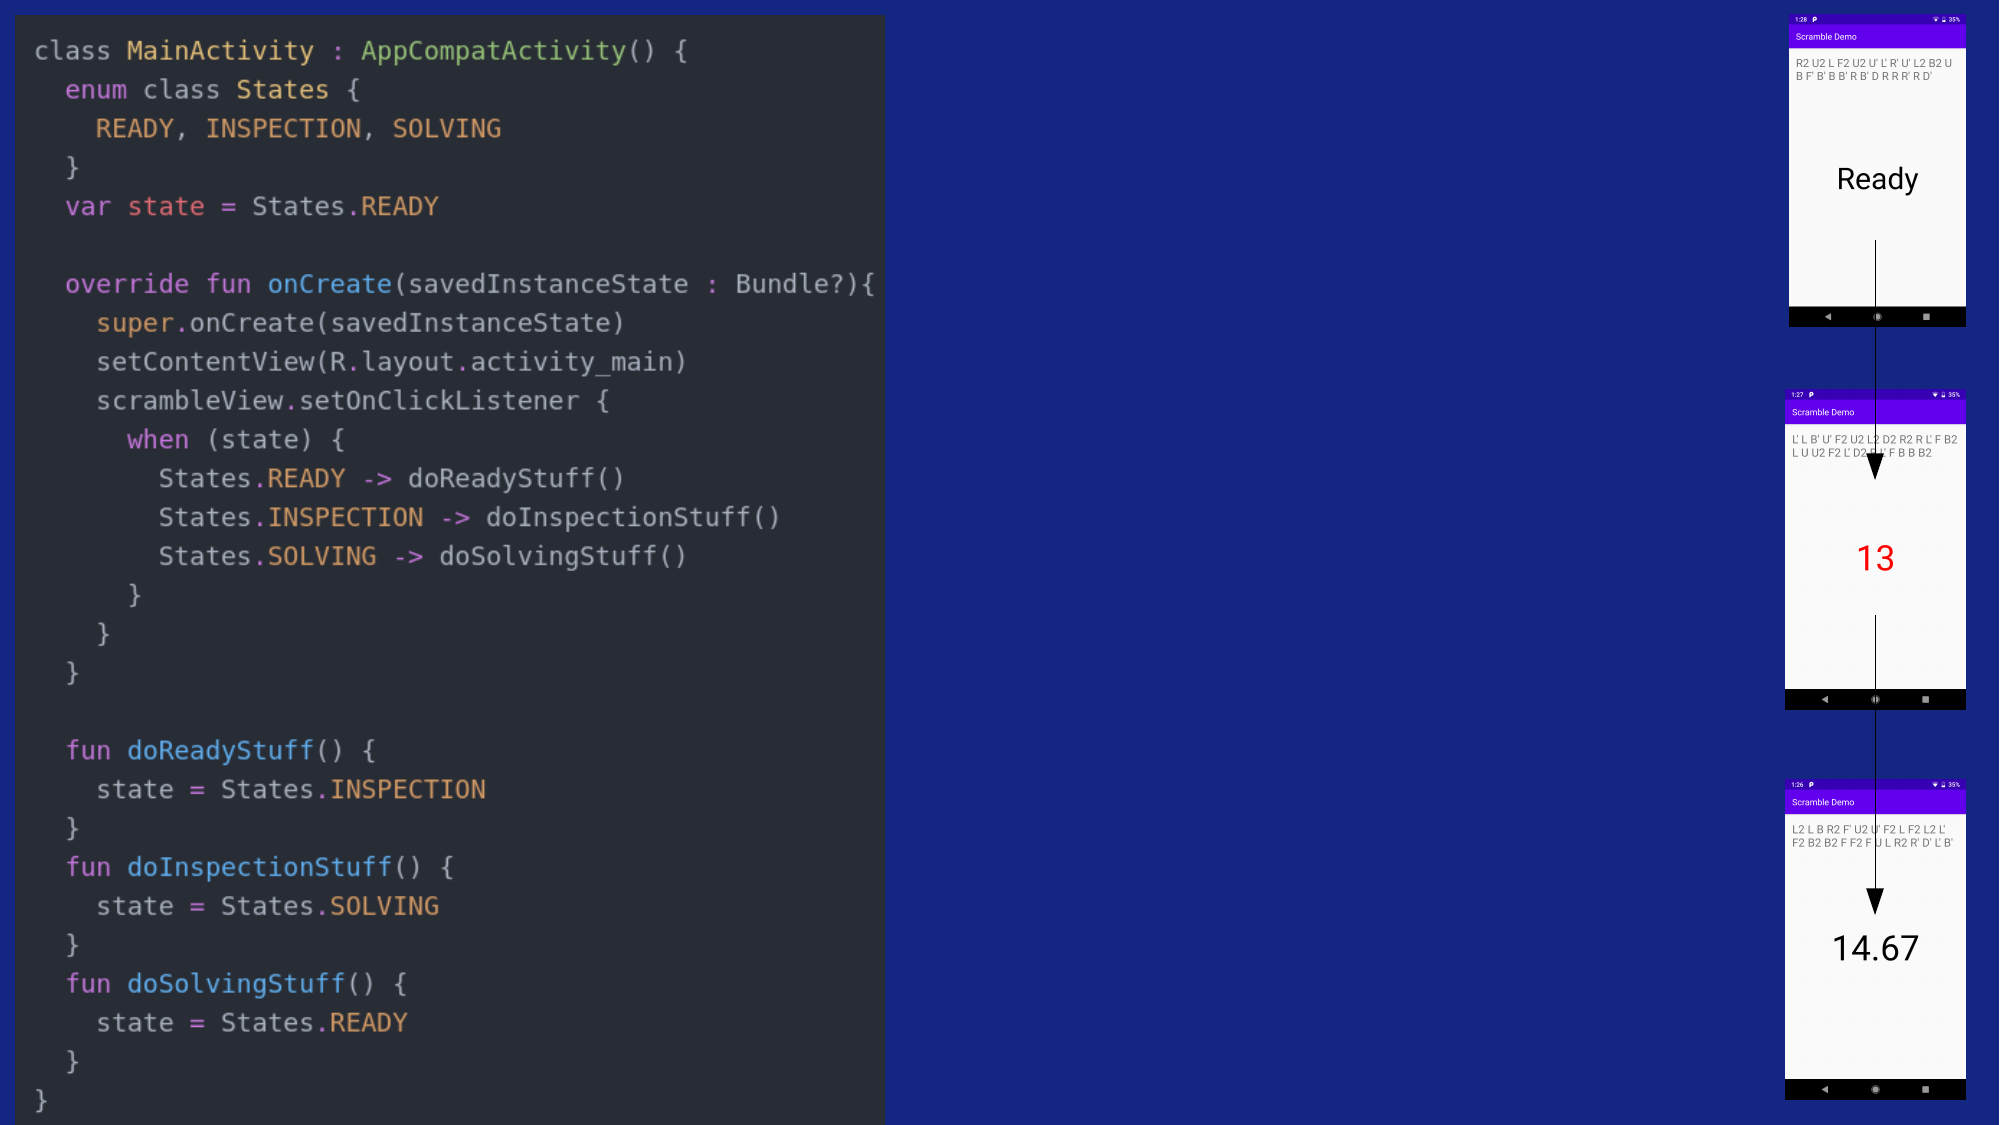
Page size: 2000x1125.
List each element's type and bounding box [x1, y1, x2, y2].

picture [1785, 389, 1966, 711]
picture [1789, 14, 1966, 327]
picture [15, 15, 886, 1125]
picture [1785, 779, 1966, 1101]
